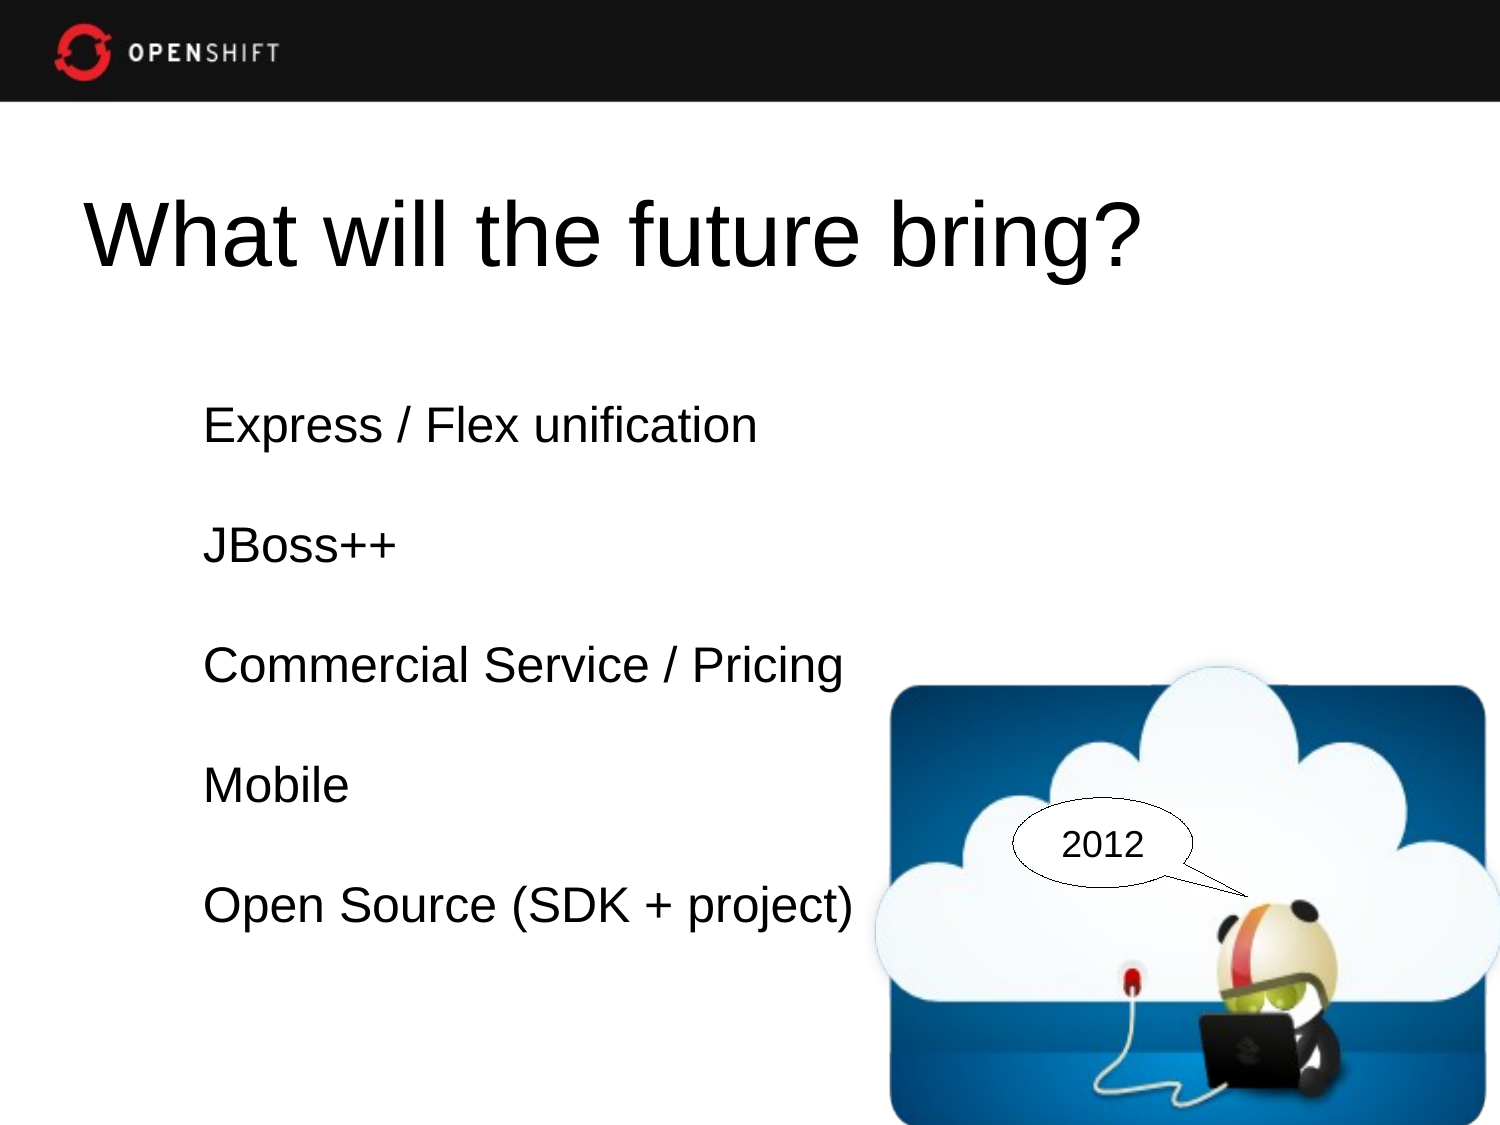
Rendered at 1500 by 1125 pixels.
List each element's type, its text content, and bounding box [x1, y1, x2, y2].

title What will the future bring? [0, 111, 1252, 348]
picture [0, 0, 1500, 1125]
text_box 2012 [1012, 797, 1248, 897]
text_box Express / Flex unification JBoss++ Commercial Service / Pricing Mobile Open Source (SDK + project) [188, 385, 939, 940]
